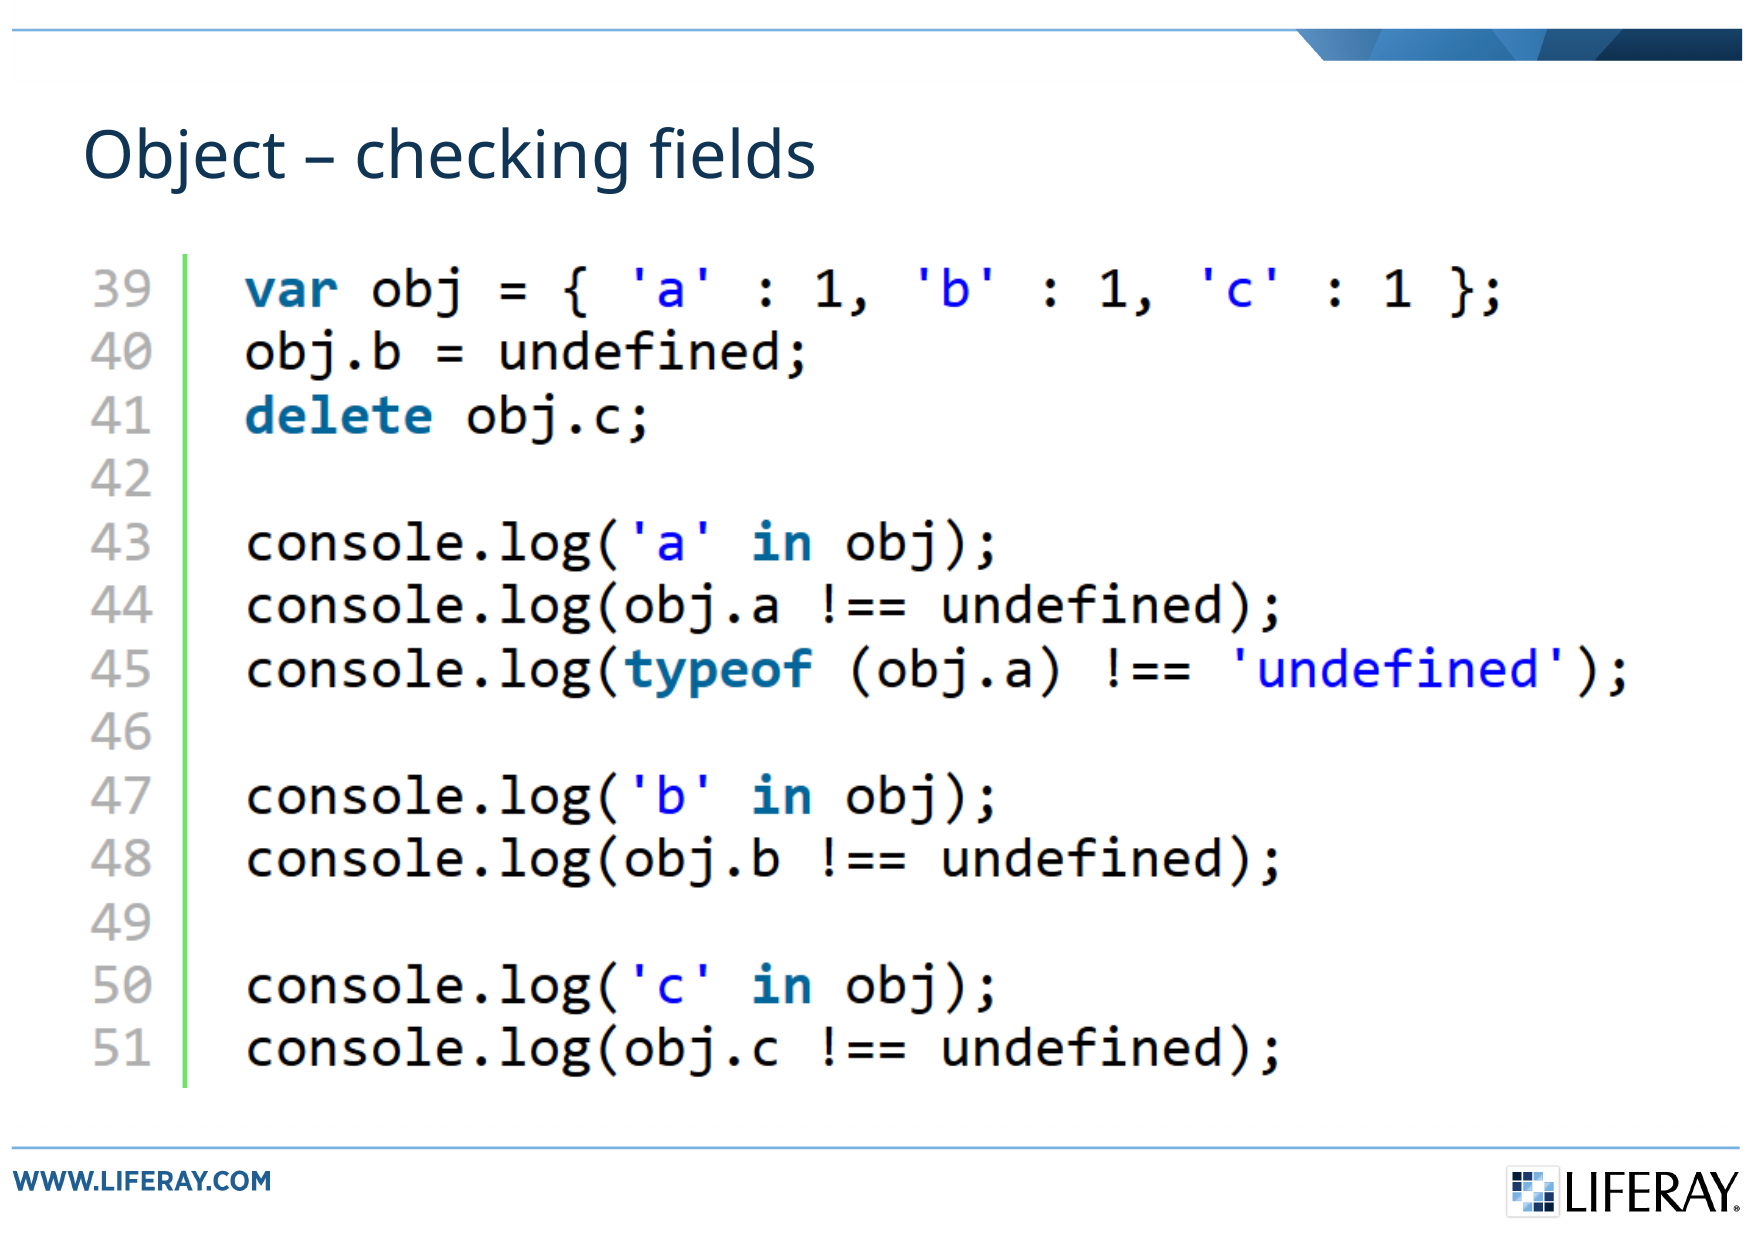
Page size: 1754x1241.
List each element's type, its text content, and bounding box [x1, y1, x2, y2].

picture [10, 1124, 1741, 1234]
picture [12, 0, 1743, 84]
title Object – checking fields [82, 49, 1571, 254]
picture [75, 254, 1640, 1088]
